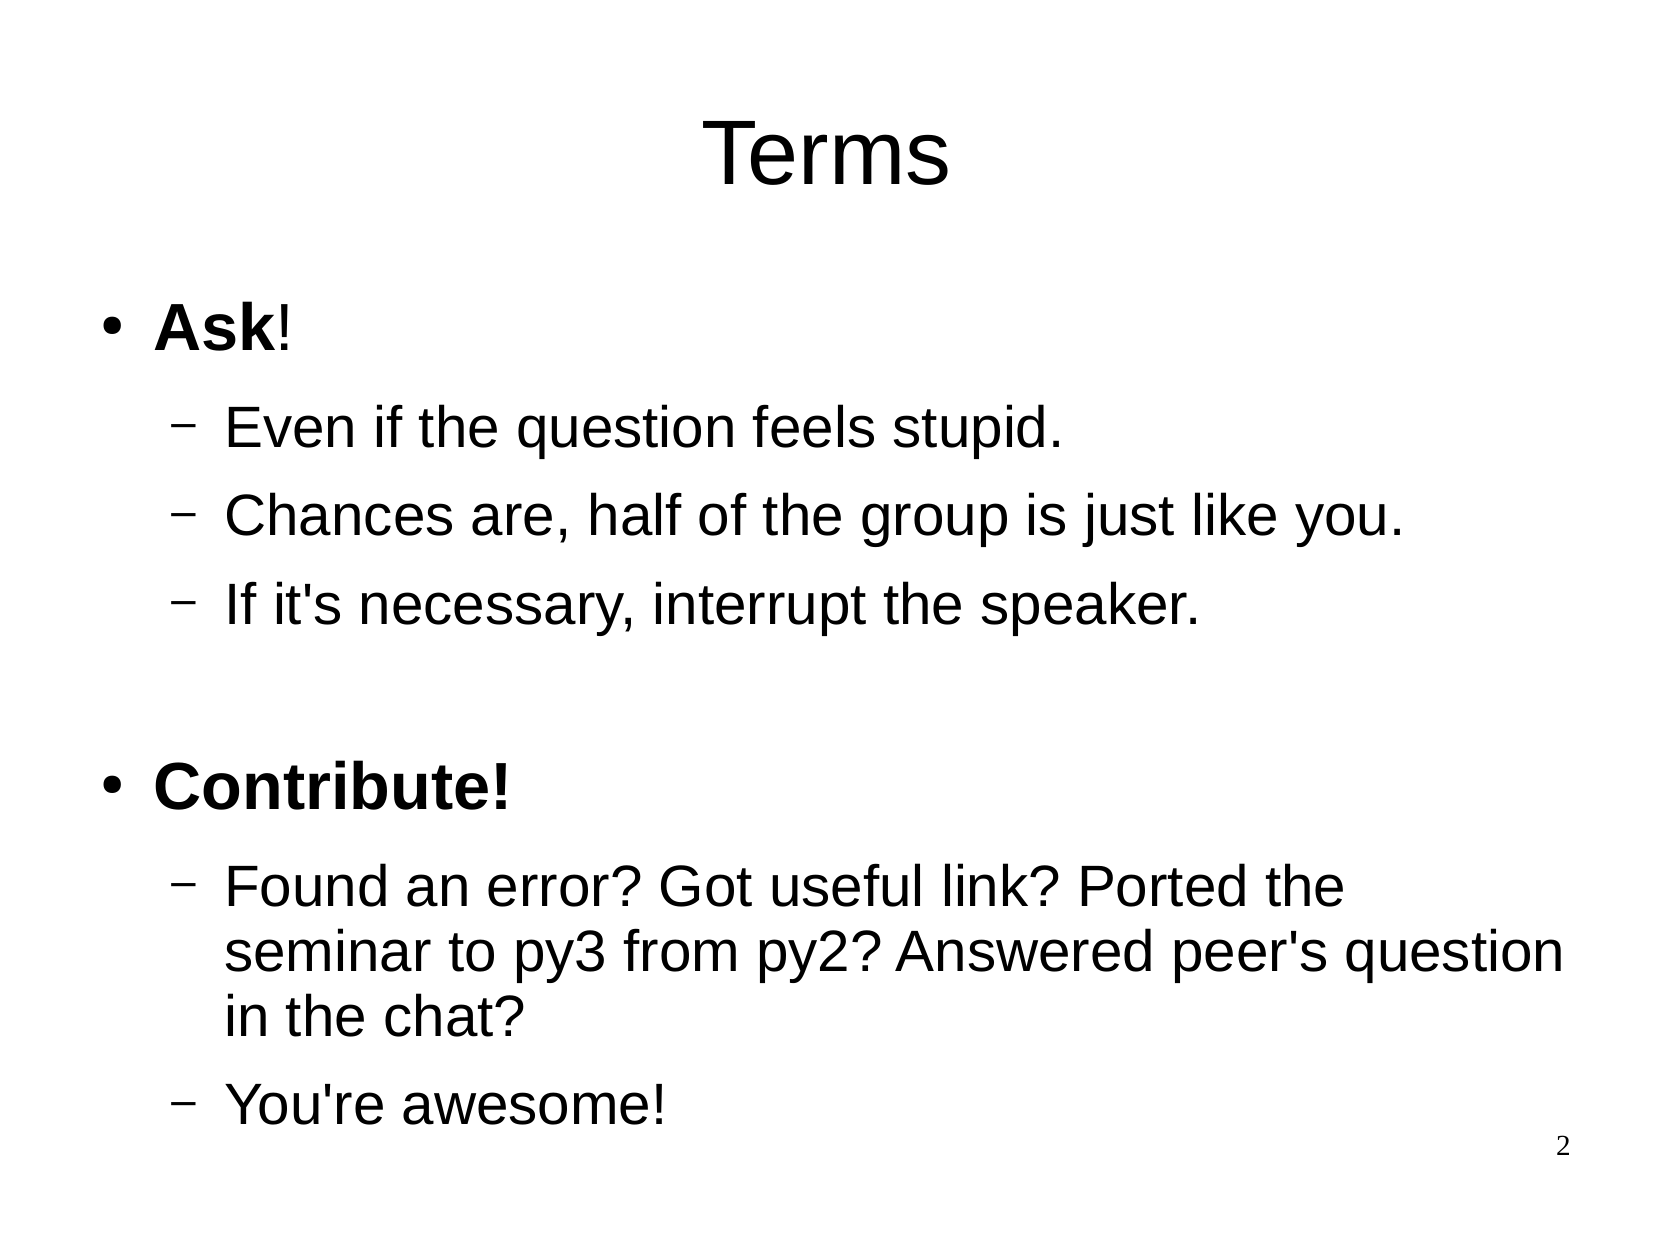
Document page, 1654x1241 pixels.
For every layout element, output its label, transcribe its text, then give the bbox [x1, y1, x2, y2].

list Ask! Even if the question feels stupid. Chances are, half of the group is just like you. If it's necessary, interrupt the speaker. Contribute! Found an error? Got useful link? Ported the seminar to py3 from py2? Answered peer's question in the chat? You're awesome! [82, 290, 1571, 1241]
title Terms [82, 49, 1571, 257]
